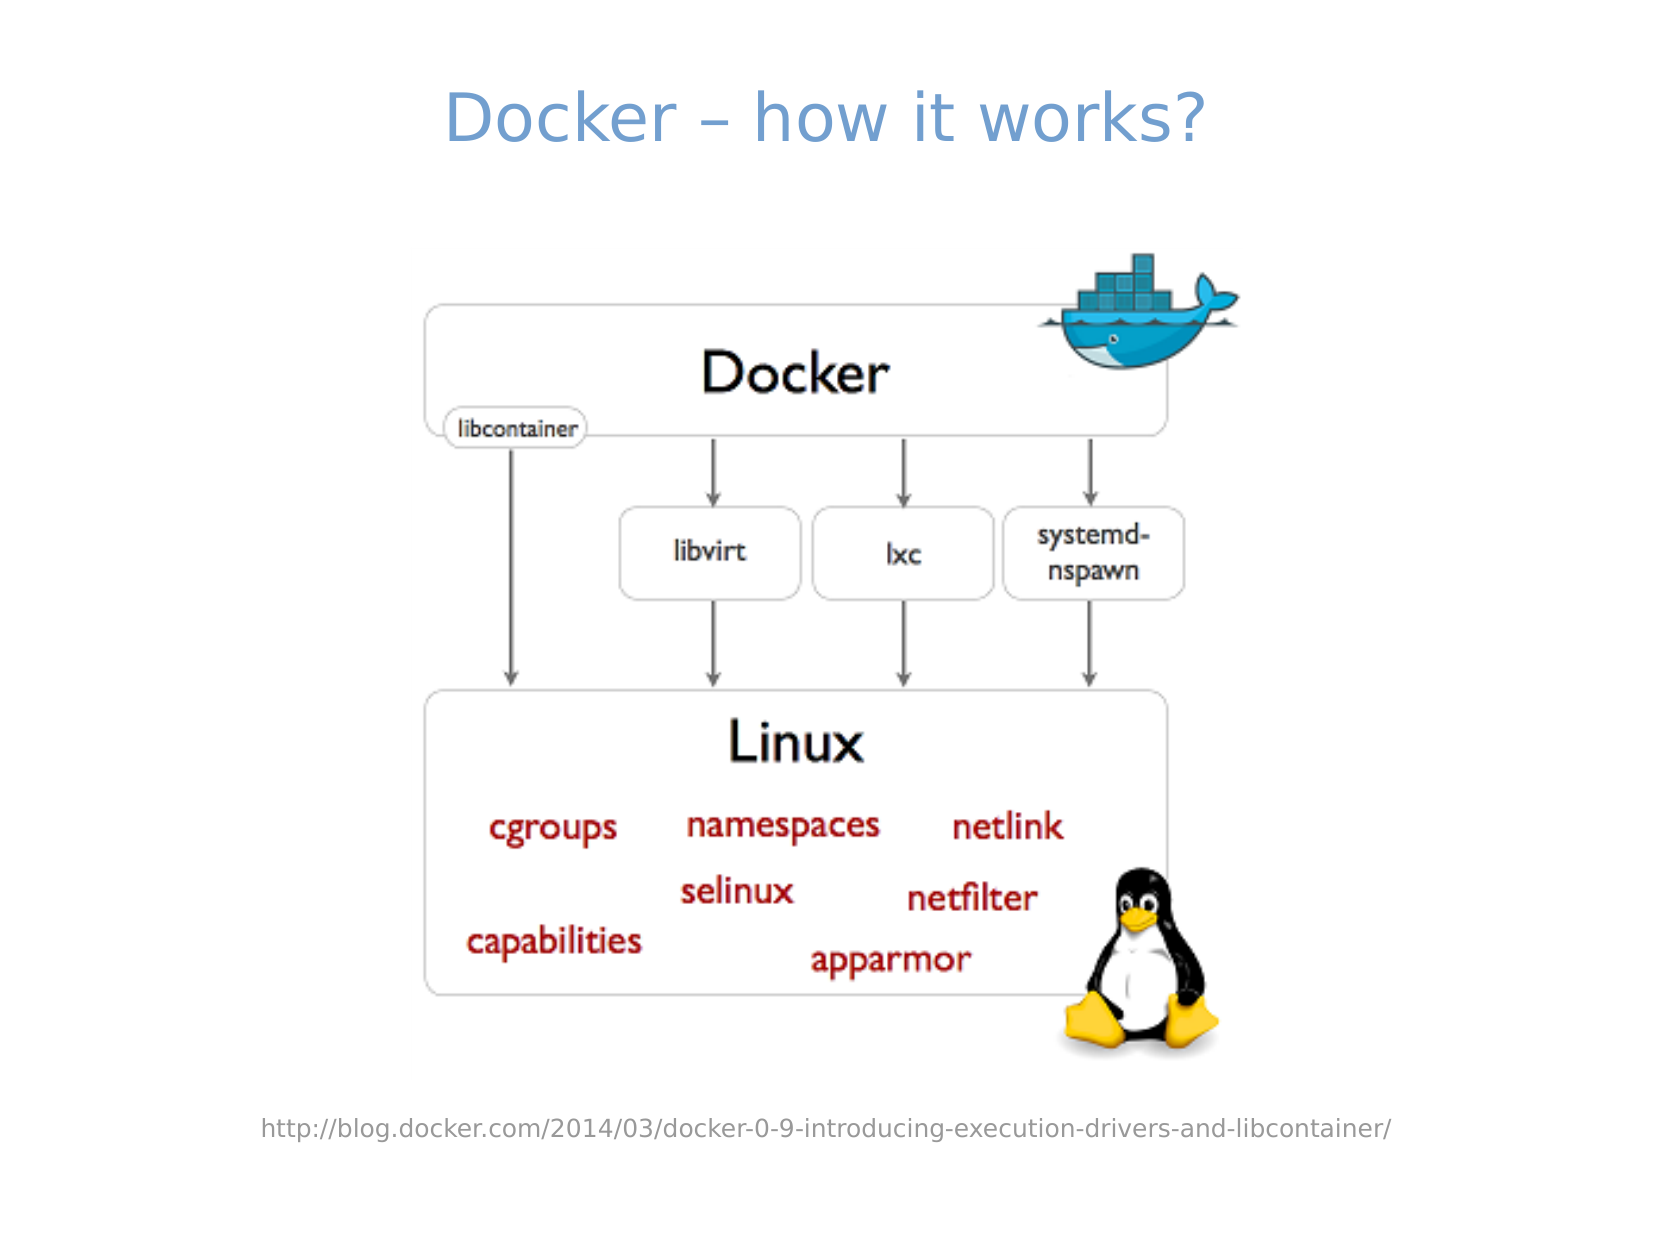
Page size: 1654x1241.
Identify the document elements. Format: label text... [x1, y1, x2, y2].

picture [410, 247, 1243, 1080]
text_box Docker – how it works? [428, 72, 1225, 166]
text_box http://blog.docker.com/2014/03/docker-0-9-introducing-execution-drivers-and-libcontainer/ [245, 1107, 1408, 1157]
